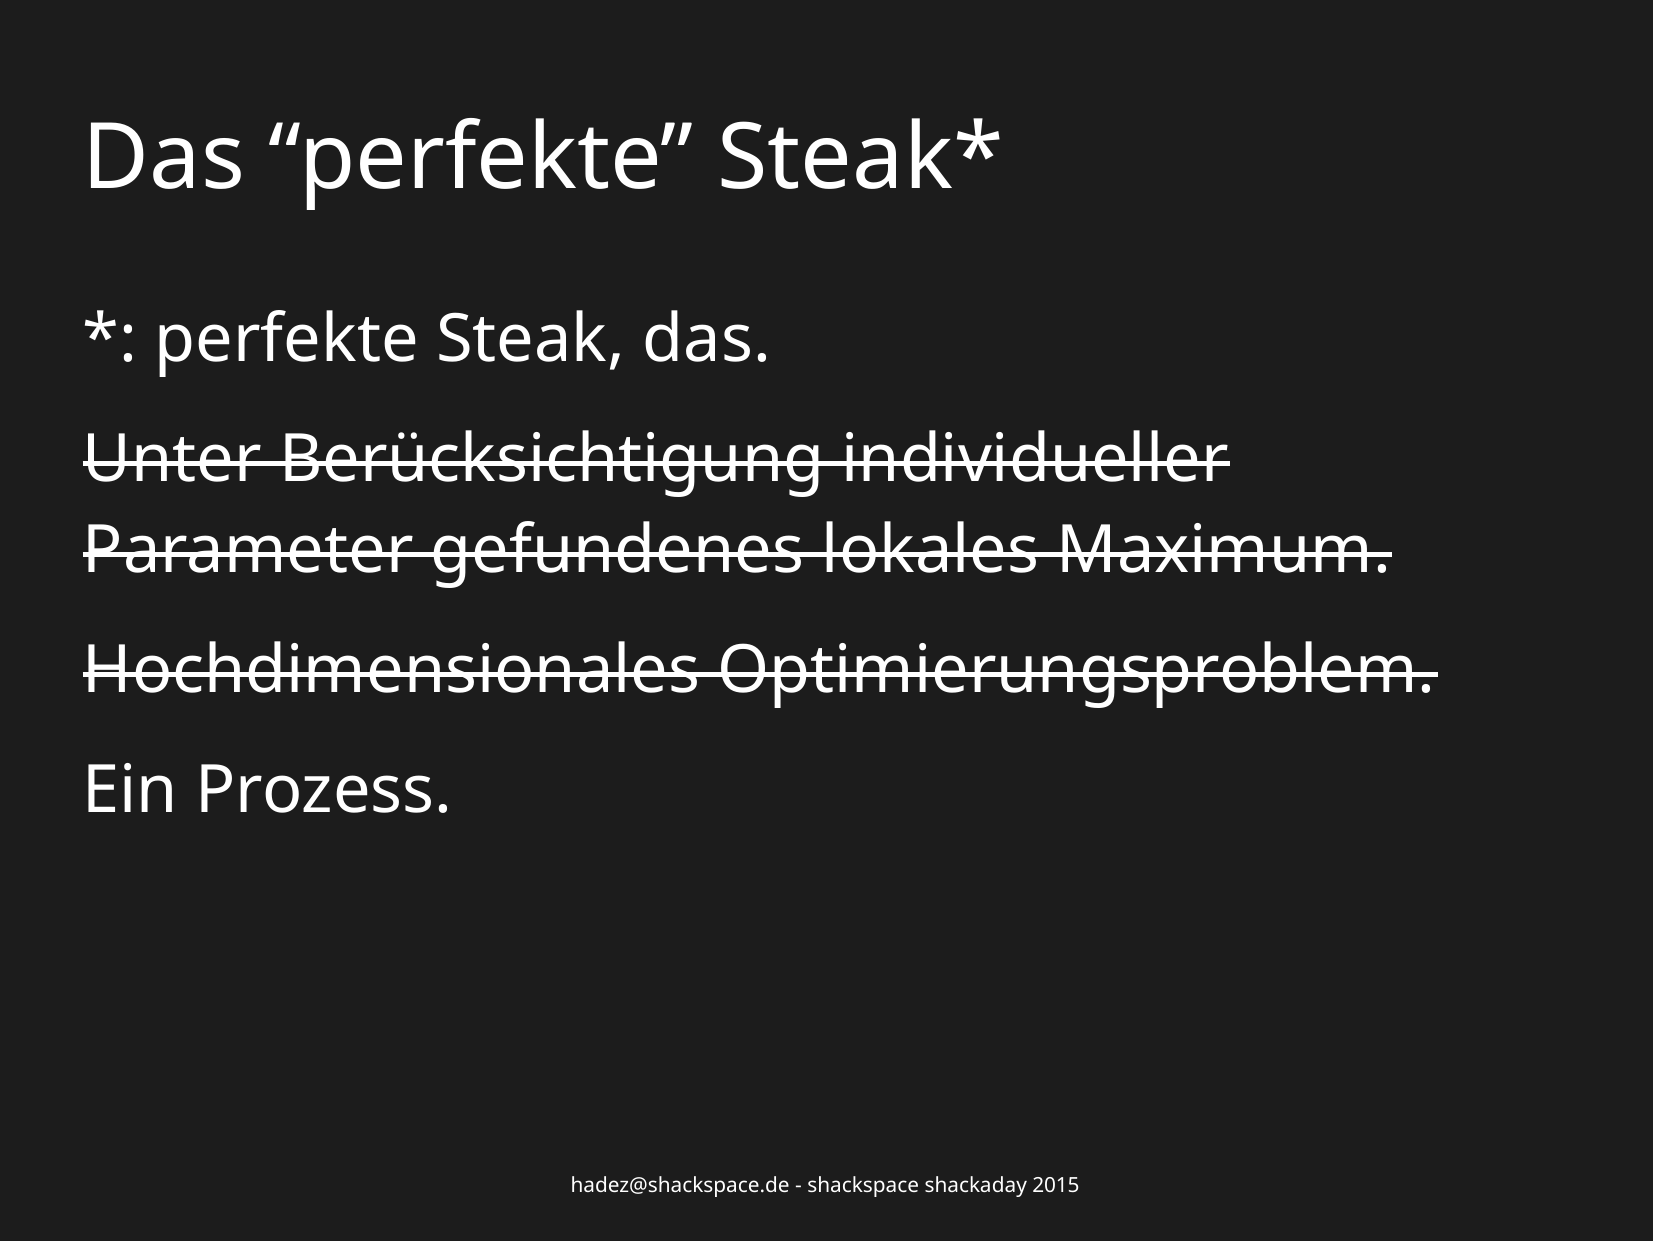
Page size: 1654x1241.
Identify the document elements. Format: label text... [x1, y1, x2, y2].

title Das “perfekte” Steak* [82, 49, 1571, 257]
list *: perfekte Steak, das. Unter Berücksichtigung individueller Parameter gefundenes lokales Maximum. Hochdimensionales Optimierungsproblem. Ein Prozess. [82, 290, 1571, 1141]
